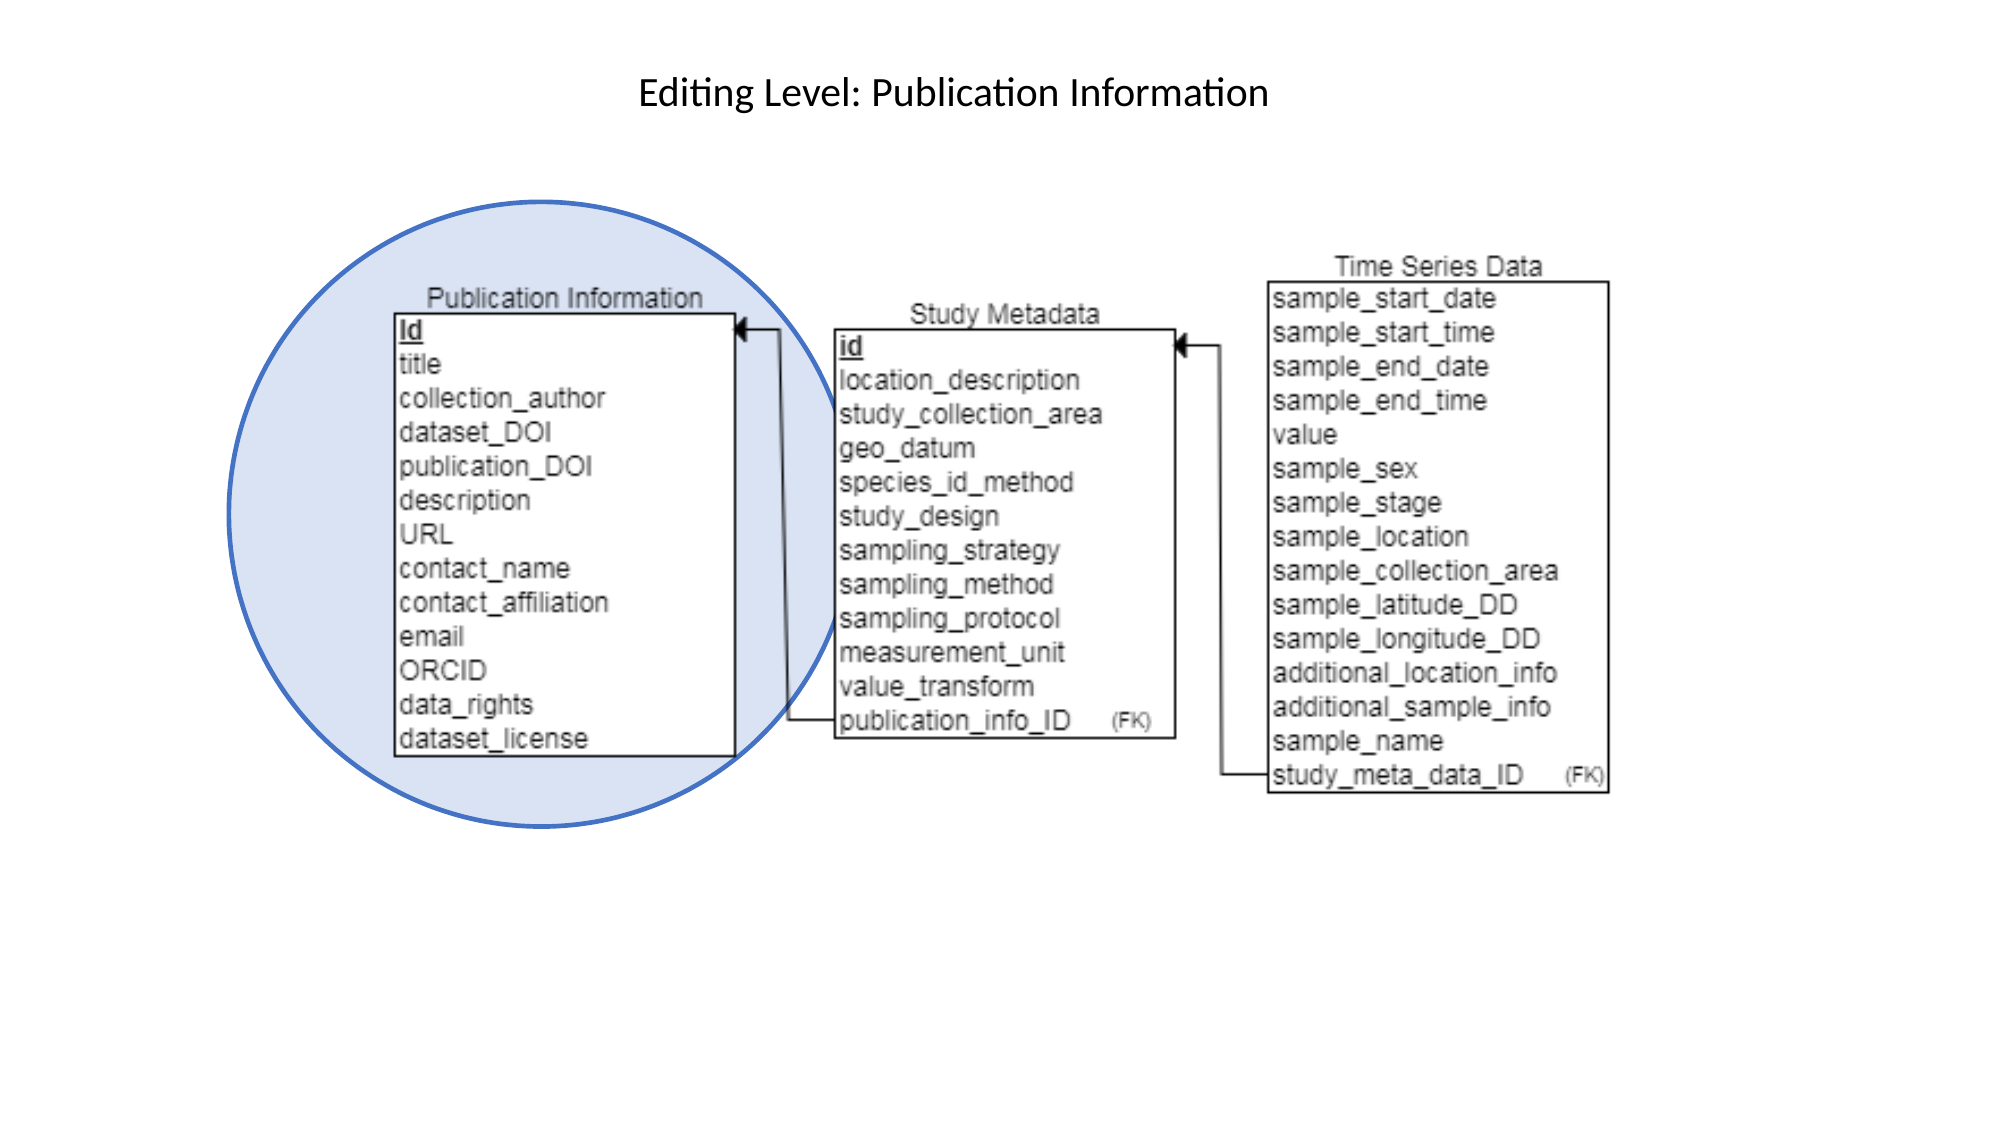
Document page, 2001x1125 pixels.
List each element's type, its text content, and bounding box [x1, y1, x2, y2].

picture [333, 186, 1667, 851]
text_box Editing Level: Publication Information [623, 56, 1409, 123]
text_box [228, 281, 333, 748]
